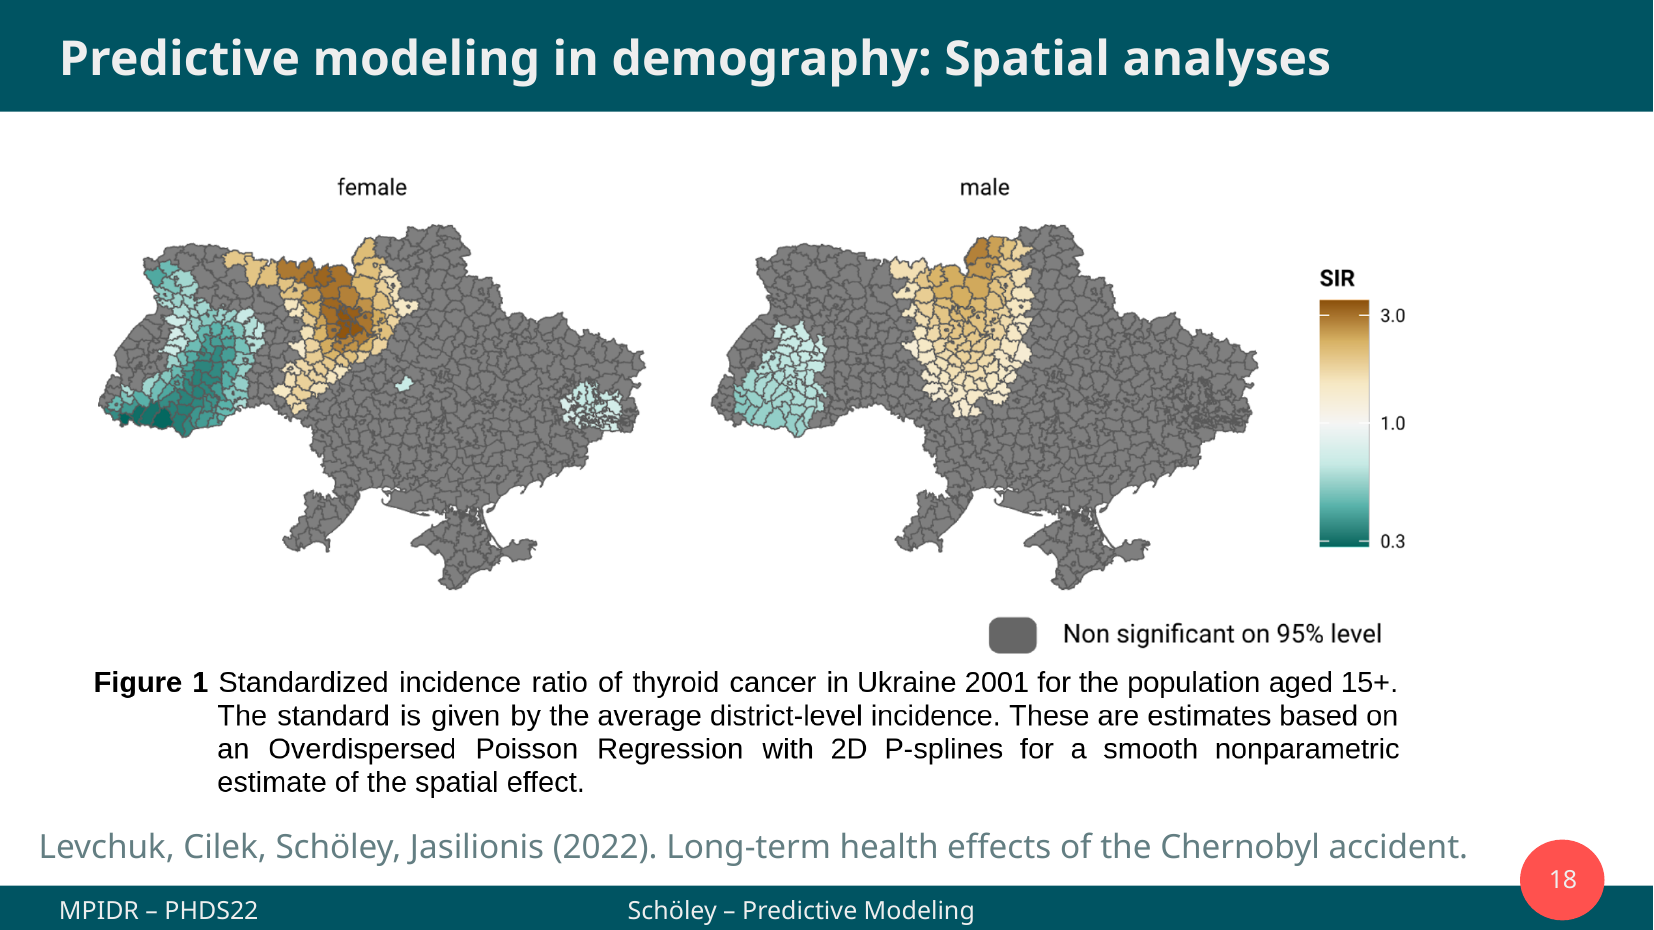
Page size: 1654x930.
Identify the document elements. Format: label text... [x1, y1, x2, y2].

picture [58, 133, 1427, 816]
text_box Levchuk, Cilek, Schöley, Jasilionis (2022). Long-term health effects of the Chernobyl accident. [23, 815, 1280, 869]
title Predictive modeling in demography: Spatial analyses [58, 0, 1594, 117]
